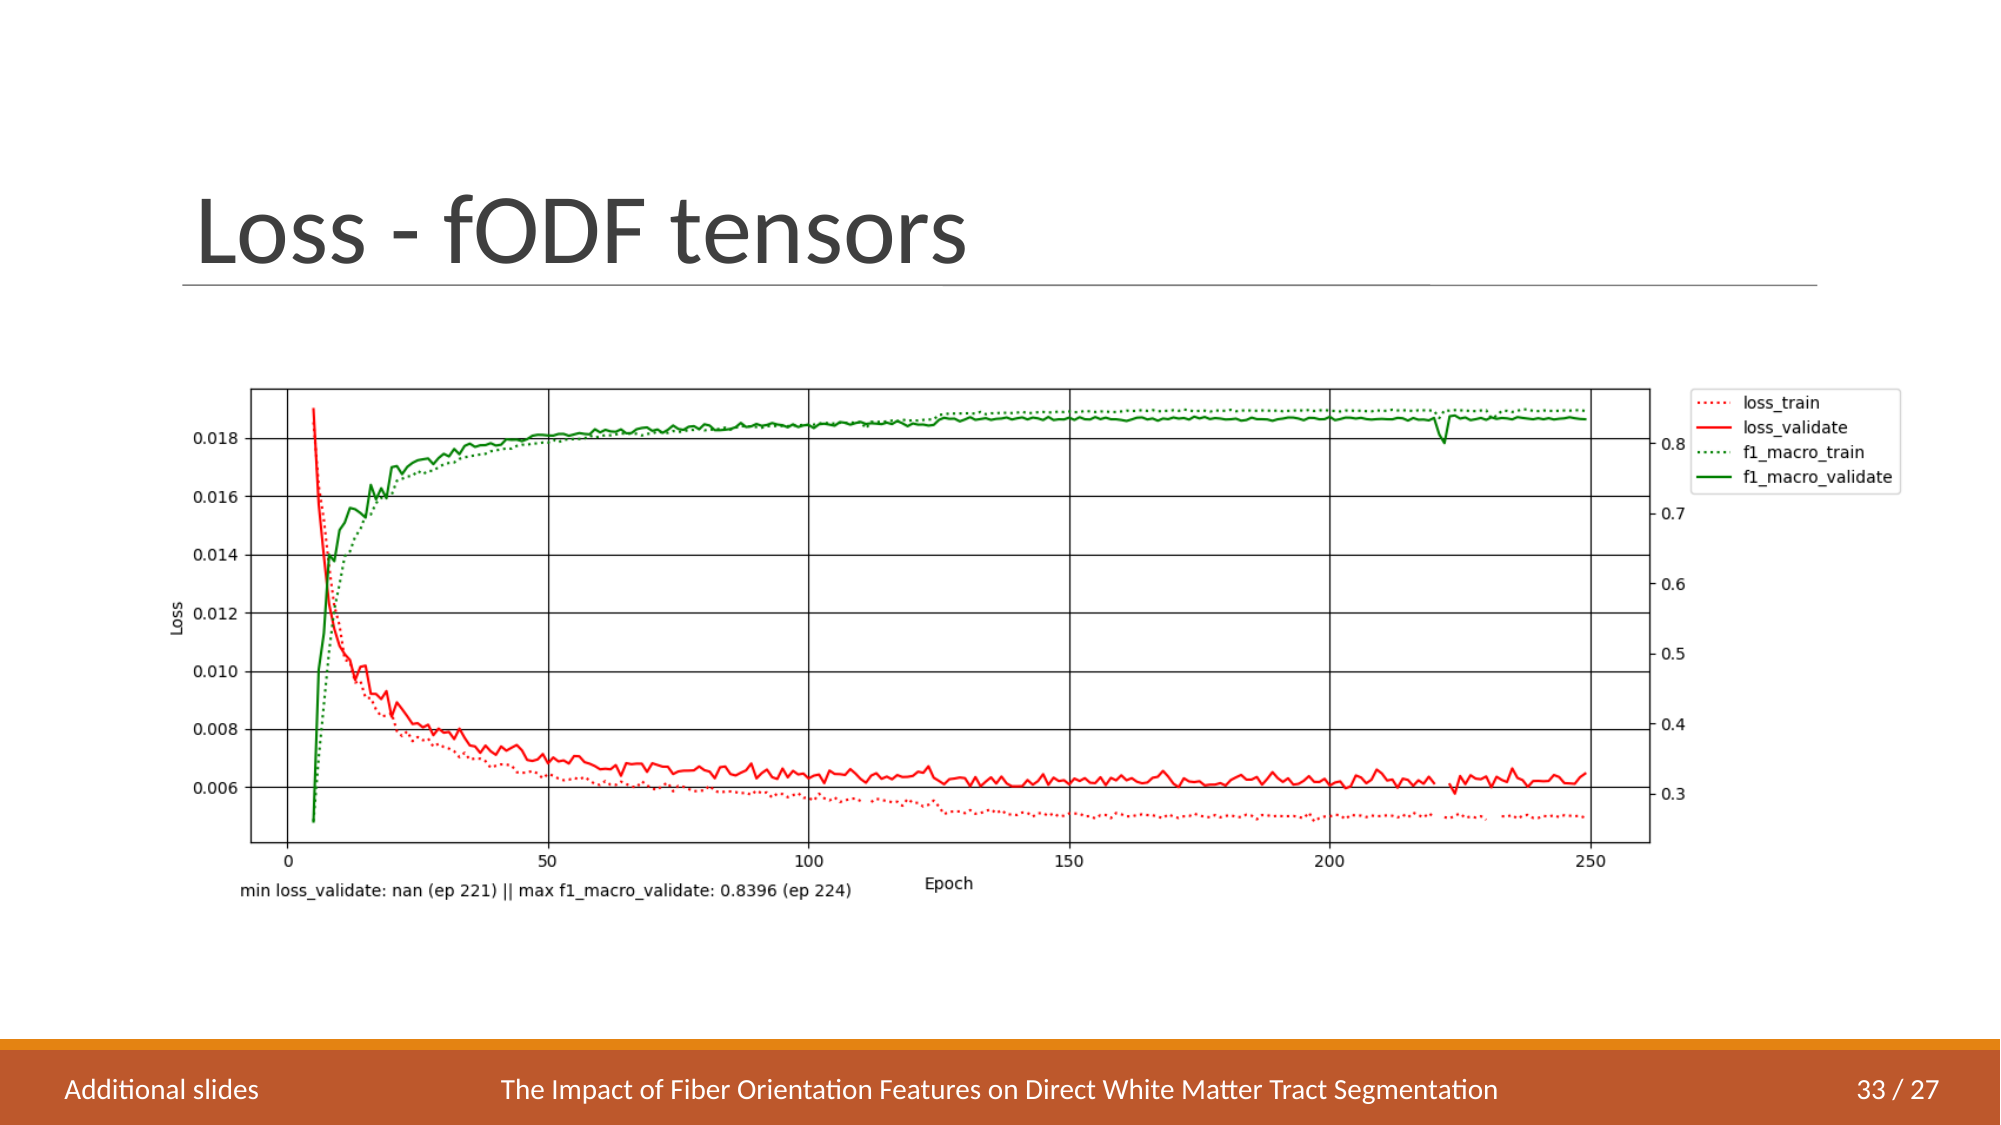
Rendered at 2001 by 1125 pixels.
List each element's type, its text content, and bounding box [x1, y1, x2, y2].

picture [0, 363, 2000, 907]
slide_number The Impact of Fiber Orientation Features on Direct White Matter Tract Segmentation [392, 753, 1608, 1125]
slide_number Additional slides [49, 753, 356, 1125]
slide_number 1 / 27 [1741, 753, 1962, 1125]
title Loss - fODF tensors [180, 114, 1830, 333]
